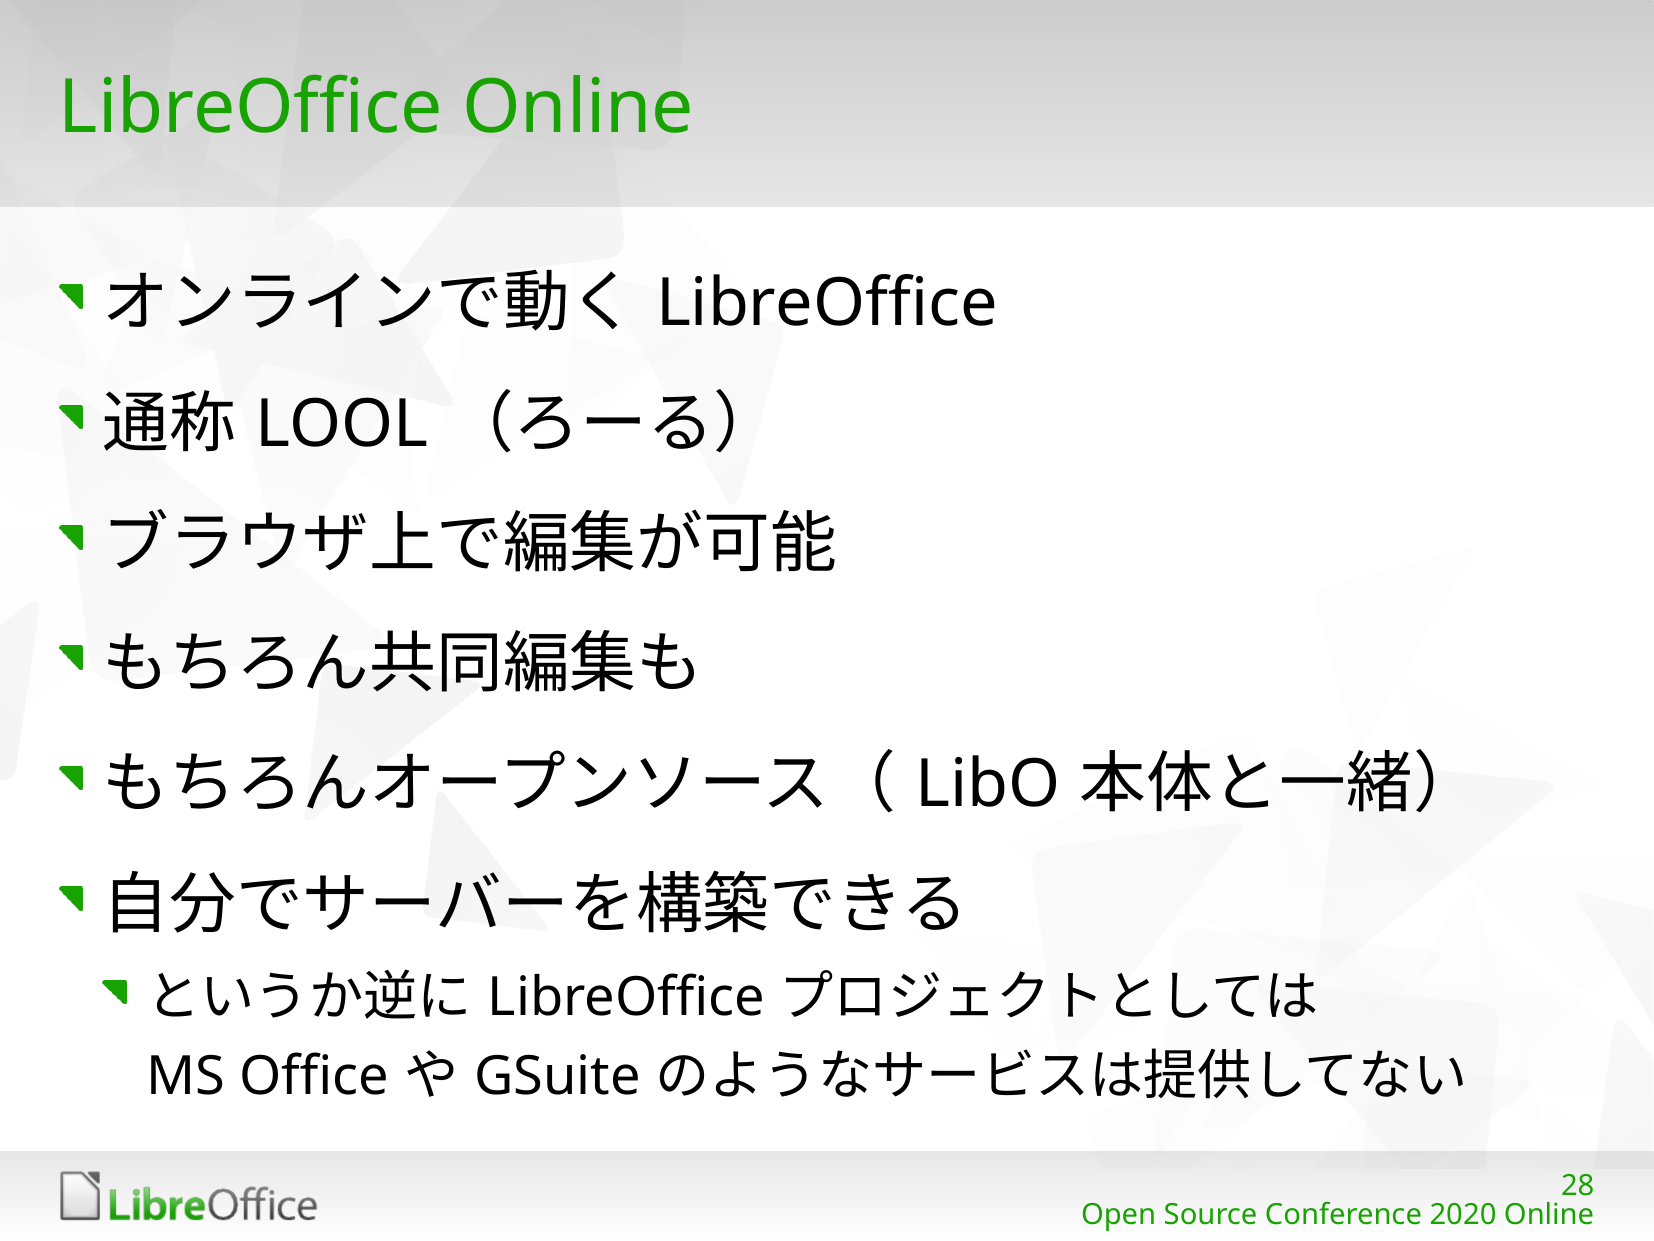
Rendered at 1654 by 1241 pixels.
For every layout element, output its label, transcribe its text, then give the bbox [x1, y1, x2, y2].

picture [0, 0, 783, 931]
title LibreOffice Online [59, 29, 1595, 178]
picture [41, 1152, 337, 1240]
picture [915, 548, 1654, 1169]
list オンラインで動くLibreOffice 通称LOOL（ろーる） ブラウザ上で編集が可能 もちろん共同編集も もちろんオープンソース（LibO本体と一緒） 自分でサーバーを構築できる というか逆にLibreOfficeプロジェクトとしては MS OfficeやGSuiteのようなサービスは提供してない [59, 248, 1595, 1109]
